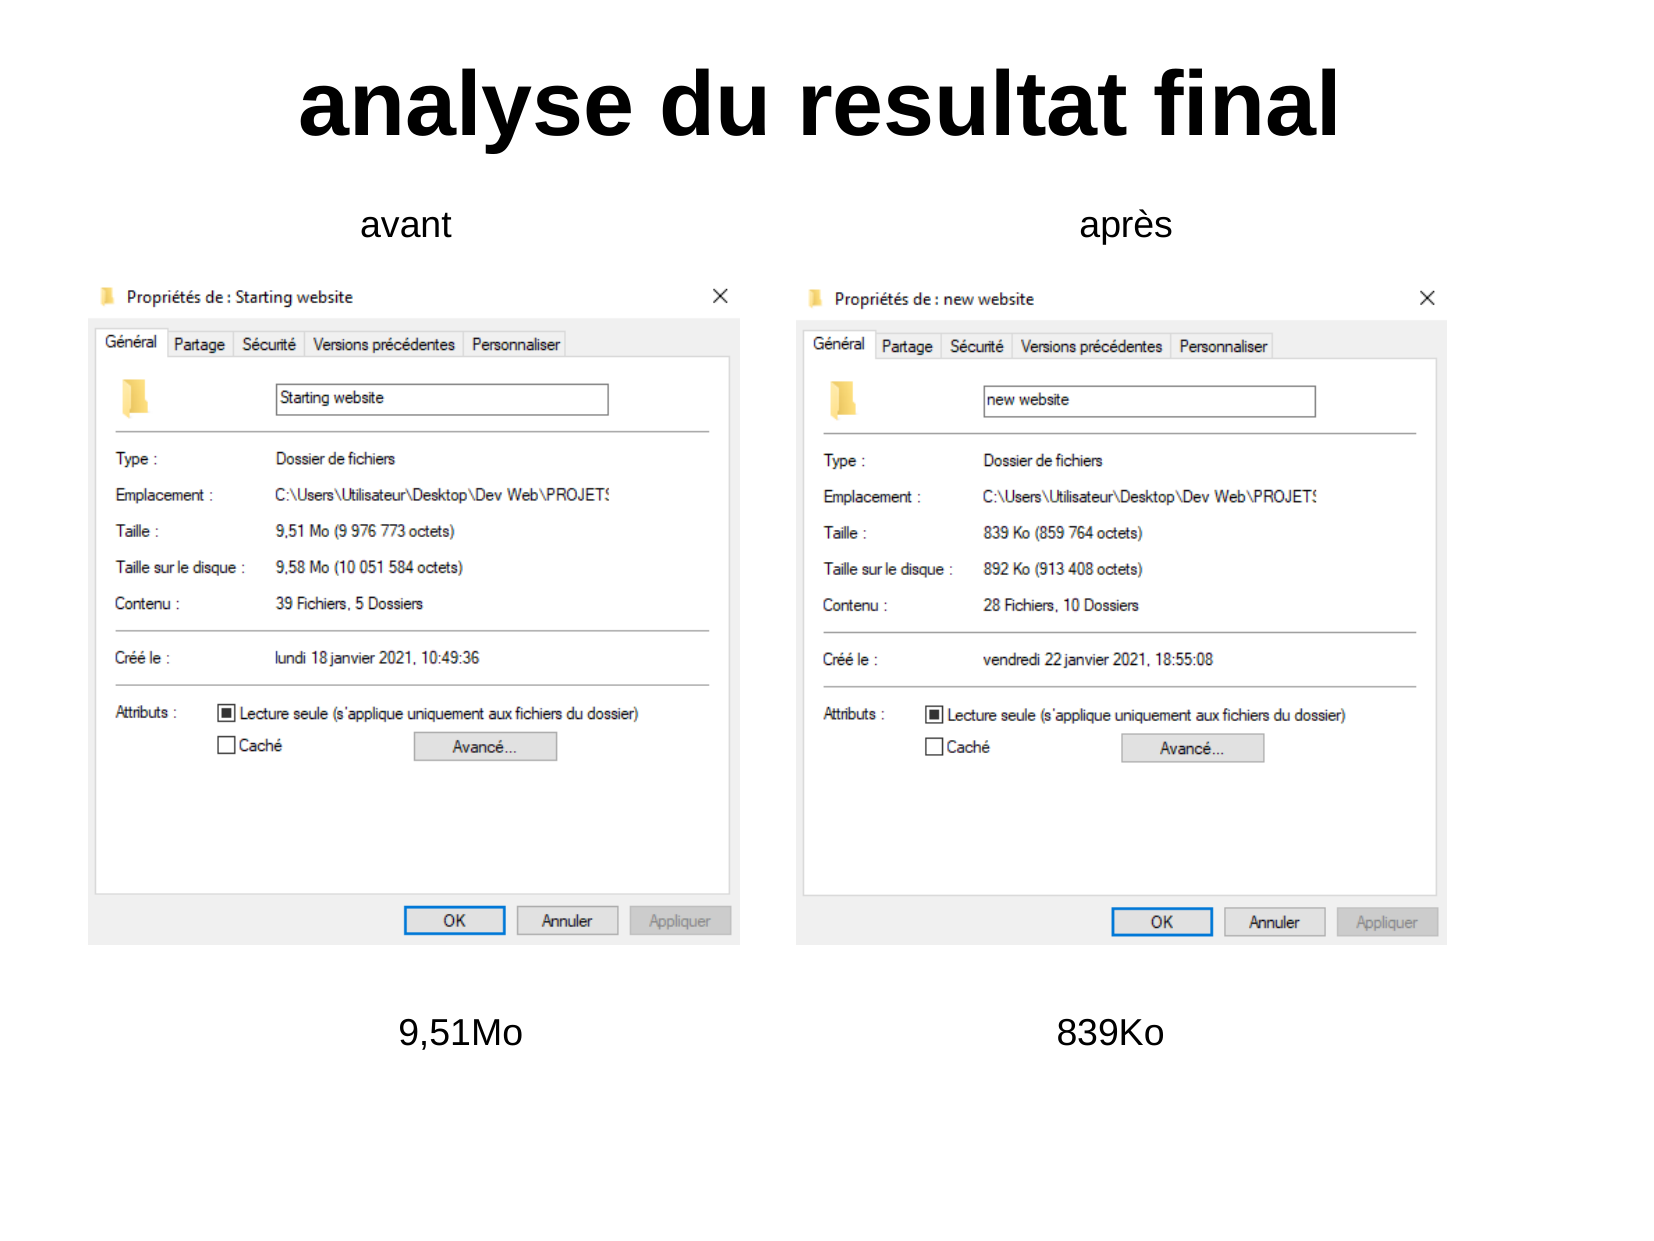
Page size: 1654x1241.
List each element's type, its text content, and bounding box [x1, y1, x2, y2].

title analyse du resultat final [76, 0, 1565, 208]
picture [796, 280, 1447, 945]
picture [88, 278, 740, 945]
text_box avant après [118, 196, 1418, 253]
text_box 9,51Mo 839Ko [177, 1003, 1388, 1061]
